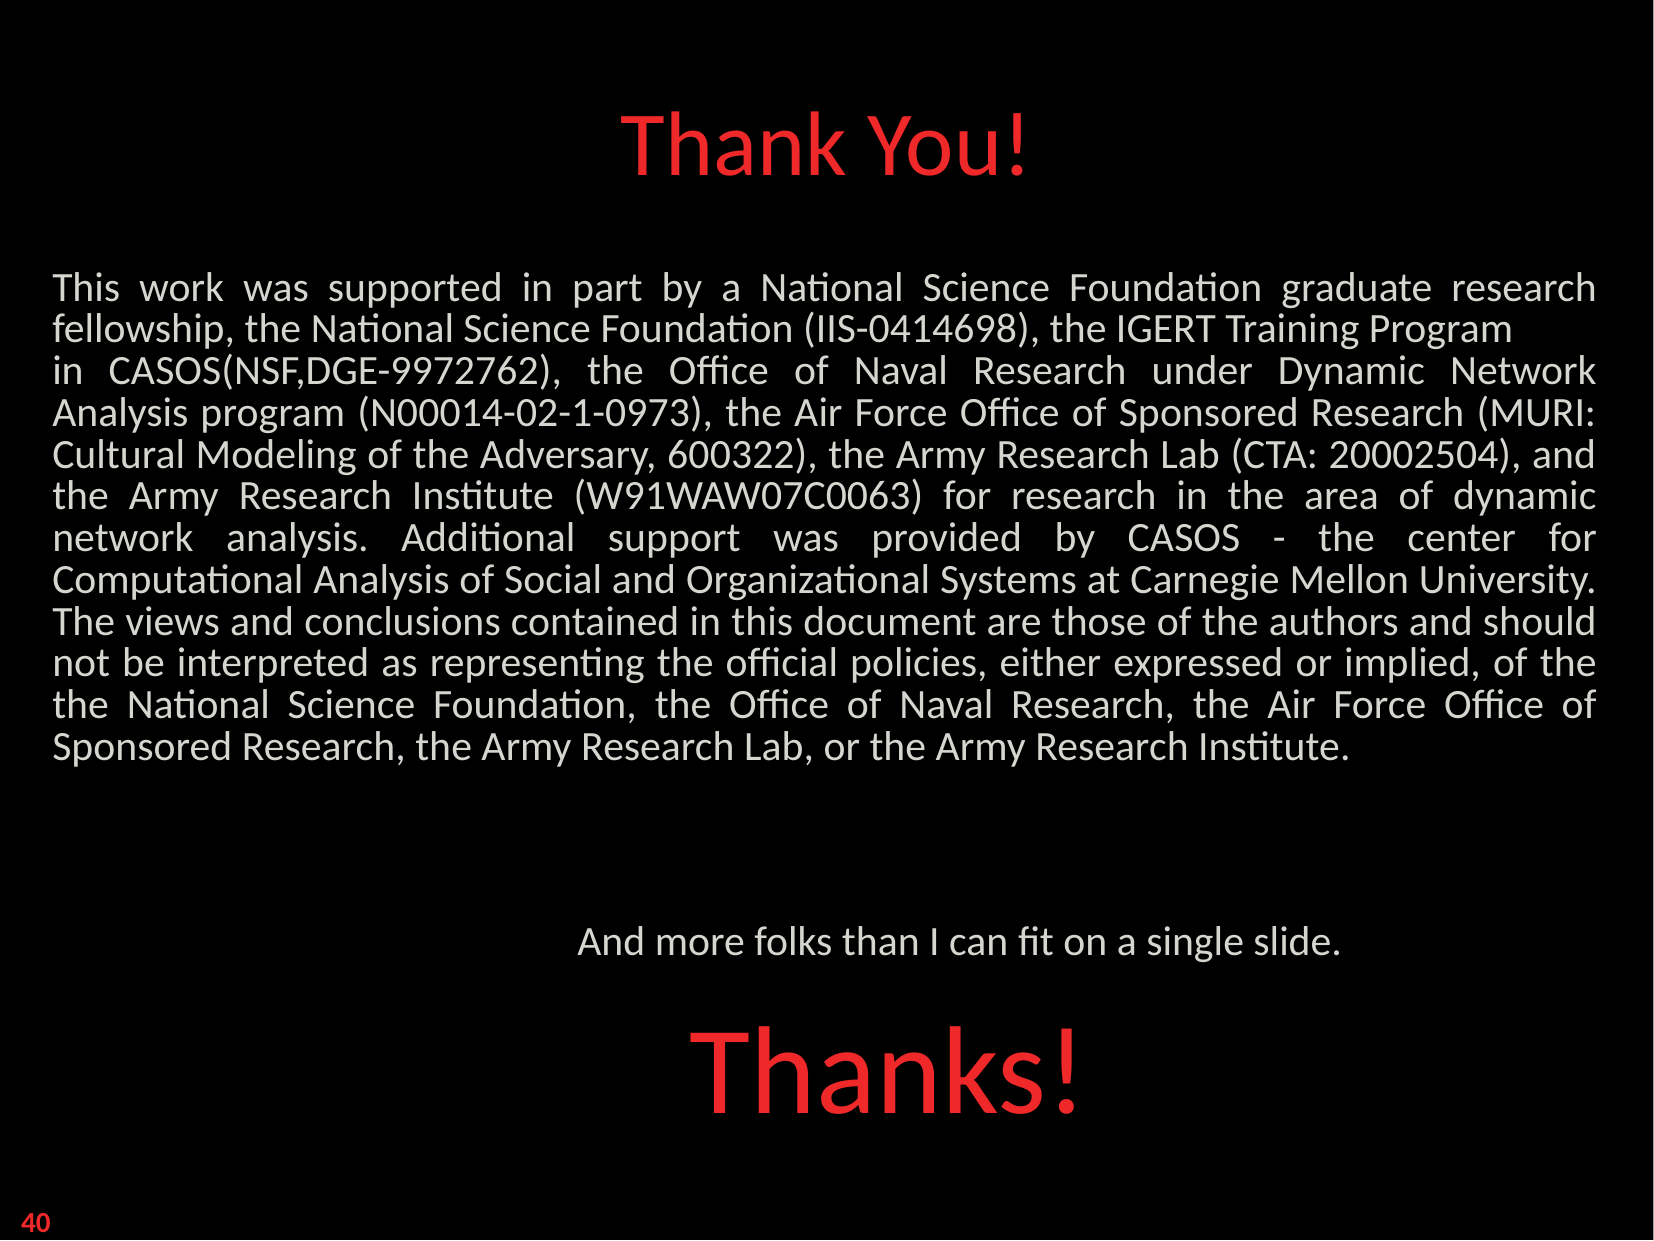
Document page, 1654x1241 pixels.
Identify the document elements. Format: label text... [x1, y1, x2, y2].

title Thank You! [82, 49, 1571, 257]
text_box And more folks than I can fit on a single slide. [562, 916, 1576, 983]
text_box [712, 900, 1463, 971]
text_box Thanks! [675, 1012, 1426, 1180]
text_box This work was supported in part by a National Science Foundation graduate research fellowship, the National Science Foundation (IIS-0414698), the IGERT Training Program in CASOS(NSF,DGE-9972762), the Office of Naval Research under Dynamic Network Analysis program (N00014-02-1-0973), the Air Force Office of Sponsored Research (MURI: Cultural Modeling of the Adversary, 600322), the Army Research Lab (CTA: 20002504), and the Army Research Institute (W91WAW07C0063) for research in the area of dynamic network analysis. Additional support was provided by CASOS - the center for Computational Analysis of Social and Organizational Systems at Carnegie Mellon University. The views and conclusions contained in this document are those of the authors and should not be interpreted as representing the official policies, either expressed or implied, of the the National Science Foundation, the Office of Naval Research, the Air Force Office of Sponsored Research, the Army Research Lab, or the Army Research Institute. [37, 262, 1613, 890]
